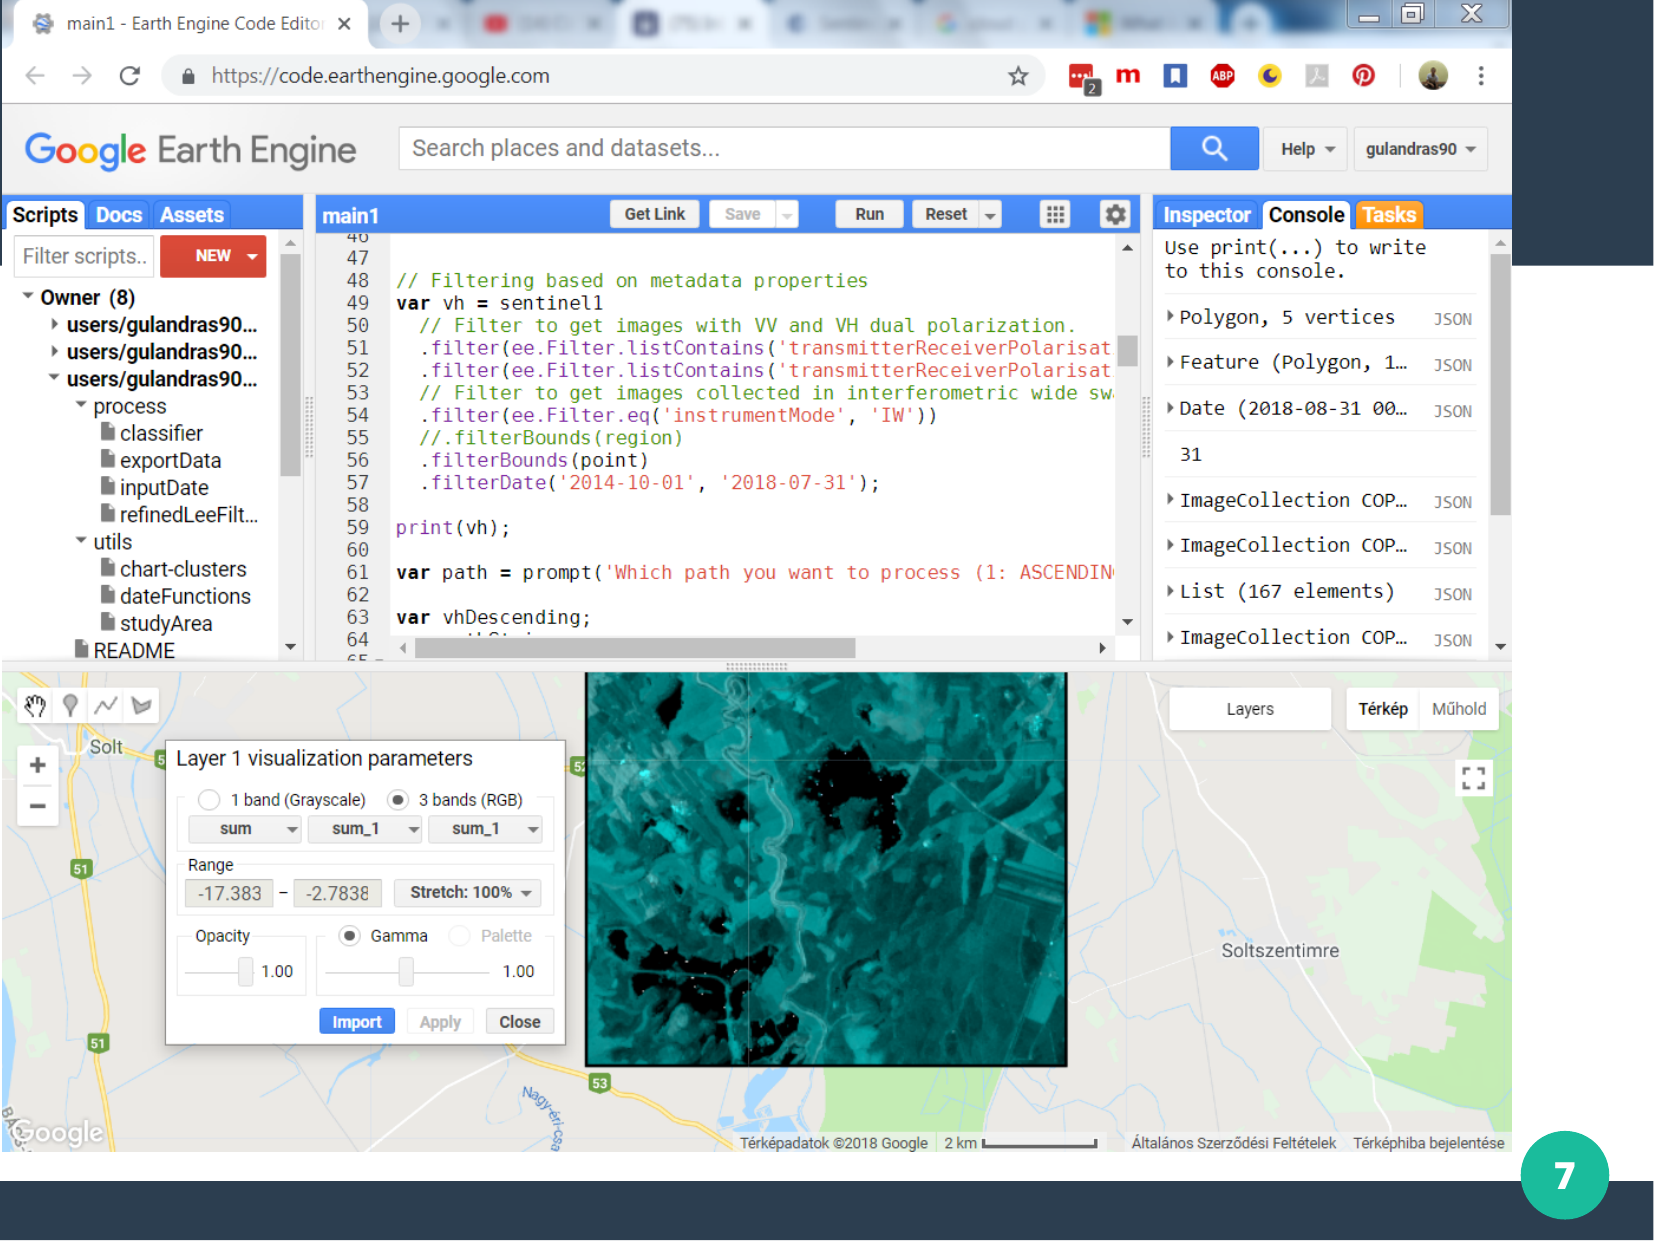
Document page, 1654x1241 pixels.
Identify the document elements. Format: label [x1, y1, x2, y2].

picture [2, 0, 1512, 1152]
